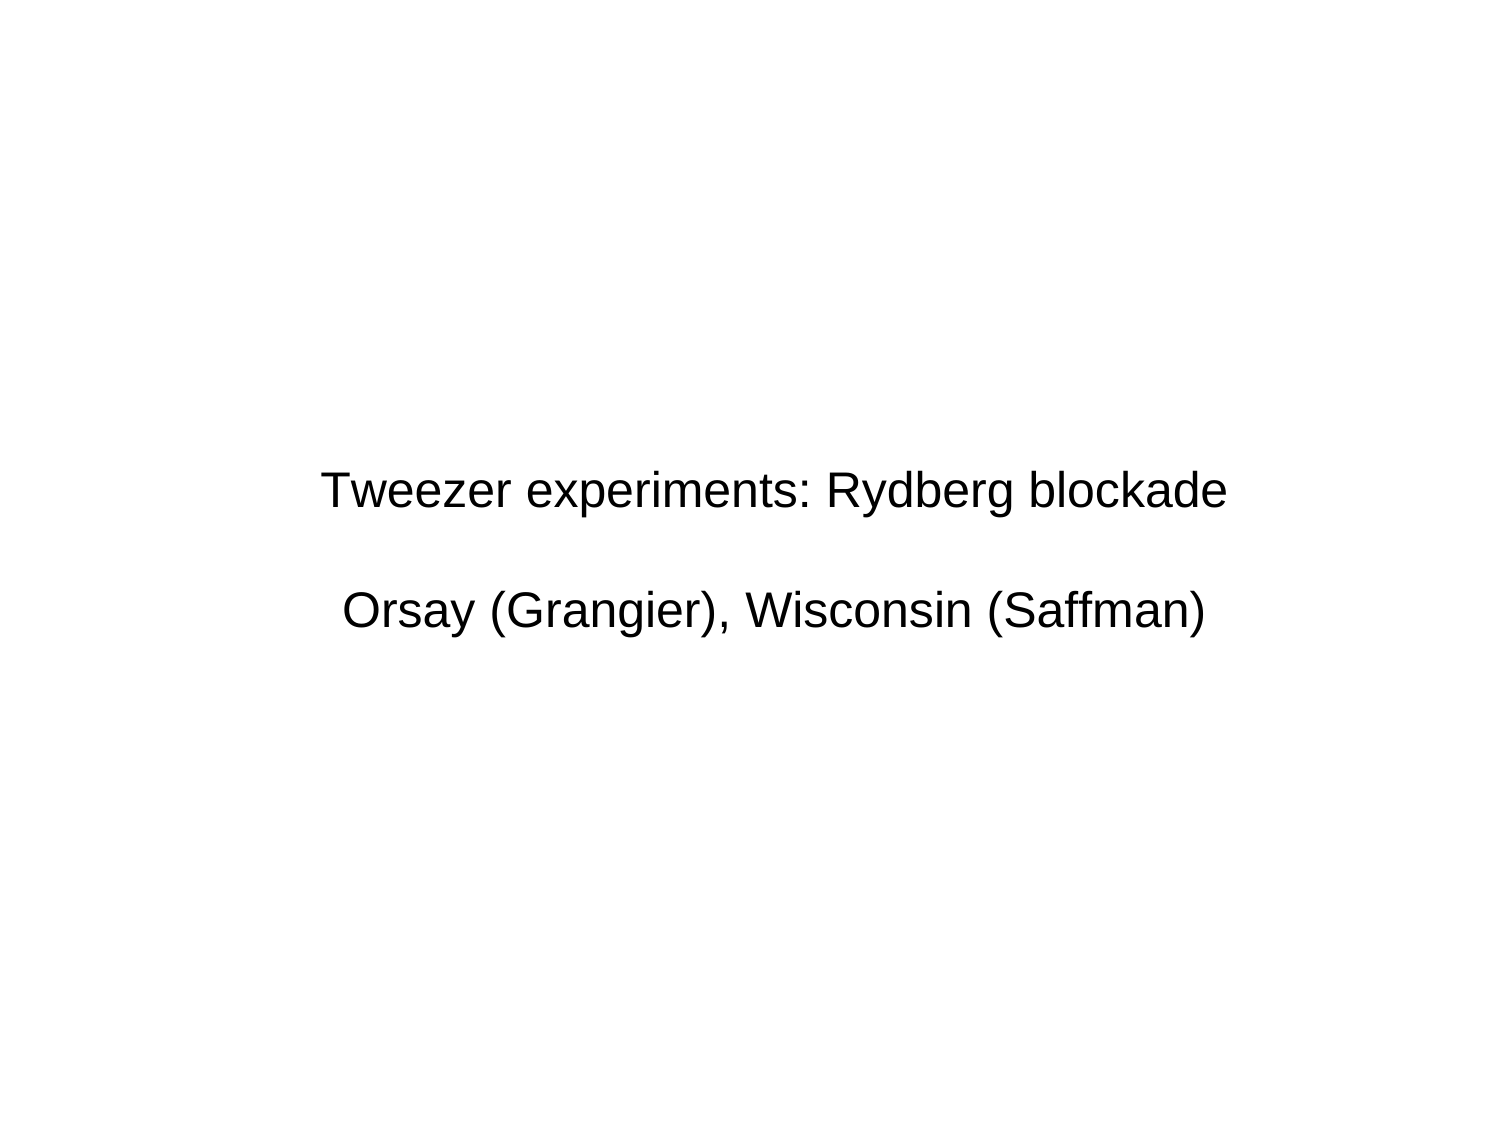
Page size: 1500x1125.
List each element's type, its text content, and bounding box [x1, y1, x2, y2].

text_box Tweezer experiments: Rydberg blockade Orsay (Grangier), Wisconsin (Saffman) [305, 450, 1244, 645]
